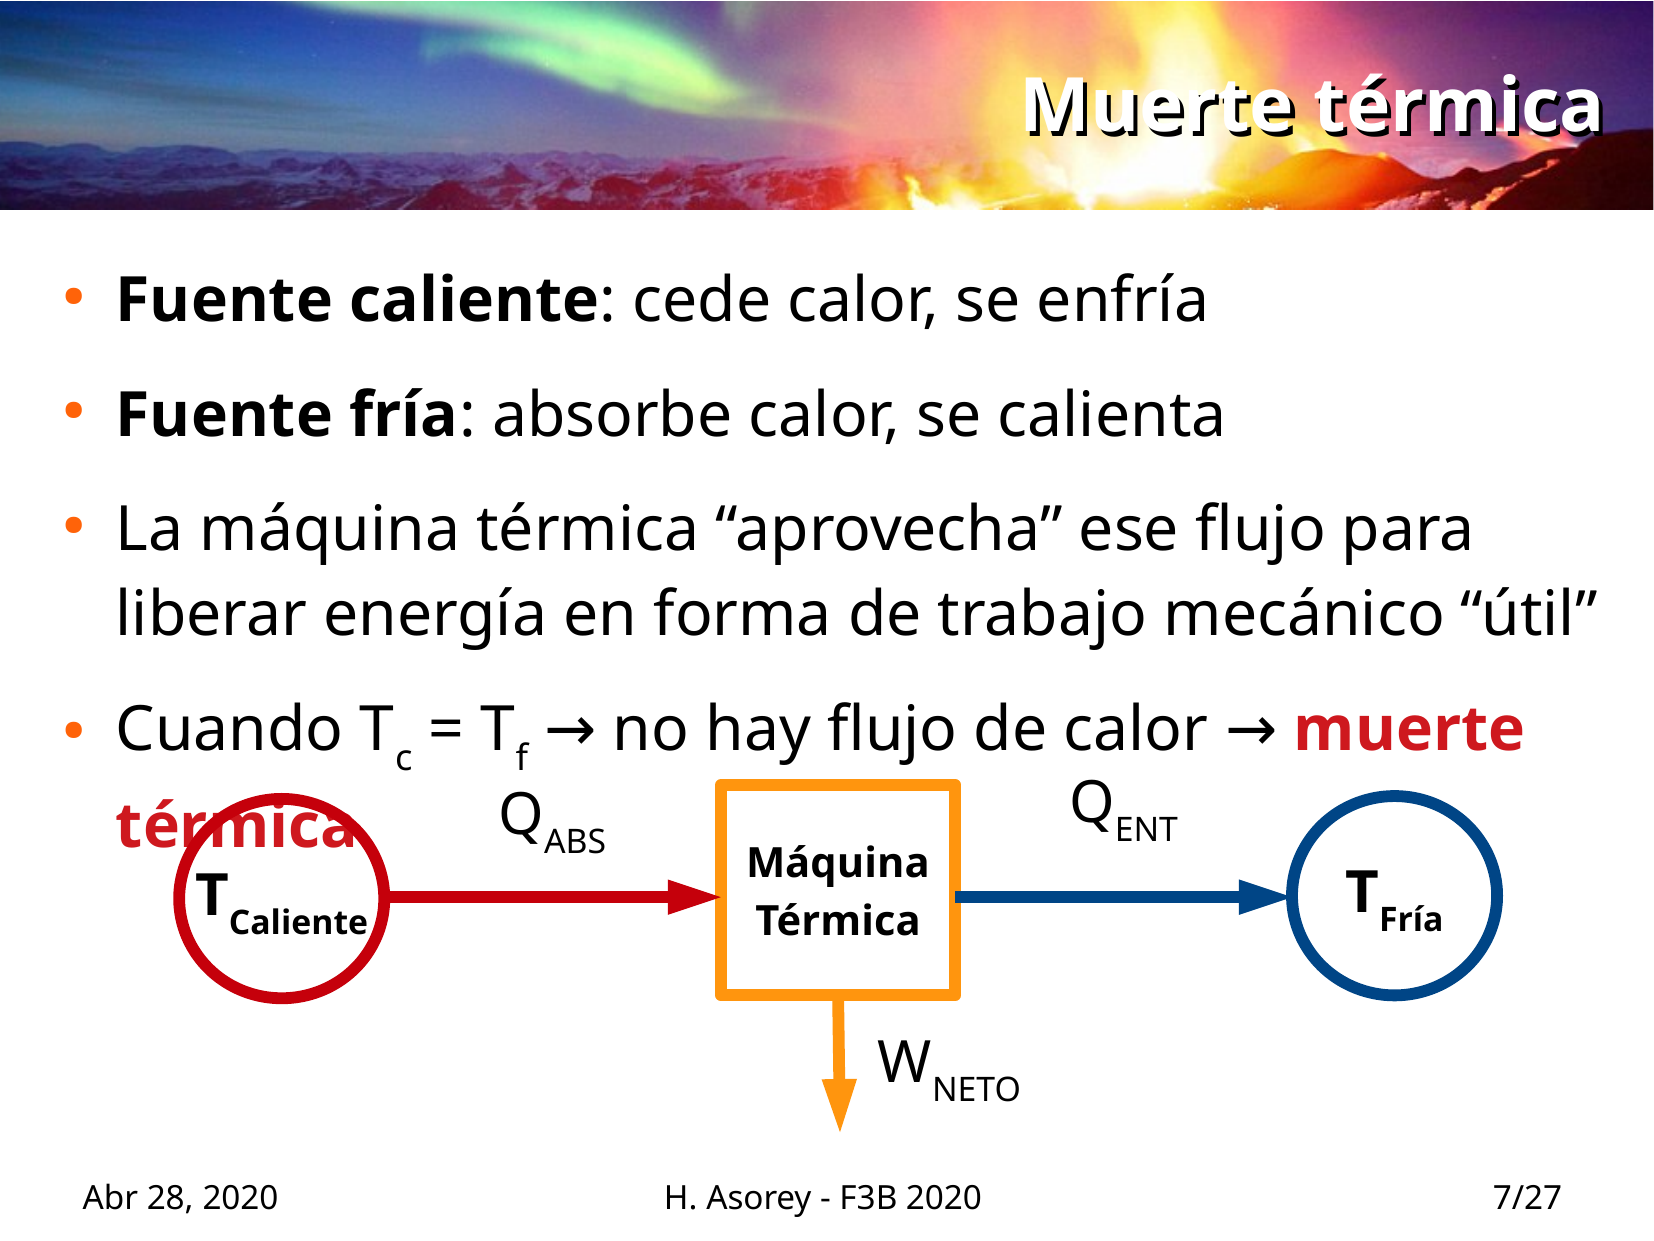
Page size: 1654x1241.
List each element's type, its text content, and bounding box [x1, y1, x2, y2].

picture [0, 1, 1654, 210]
text_box TCaliente [179, 798, 385, 999]
title Muerte térmica [45, 15, 1606, 191]
list Fuente caliente: cede calor, se enfría Fuente fría: absorbe calor, se calienta La máquina térmica “aprovecha” ese flujo para liberar energía en forma de trabajo mecánico “útil” Cuando Tc = Tf → no hay flujo de calor → muerte térmica [45, 255, 1606, 1156]
text_box TFría [1292, 796, 1498, 996]
text_box WNETO [805, 1013, 1094, 1223]
text_box Máquina Térmica [720, 784, 956, 996]
